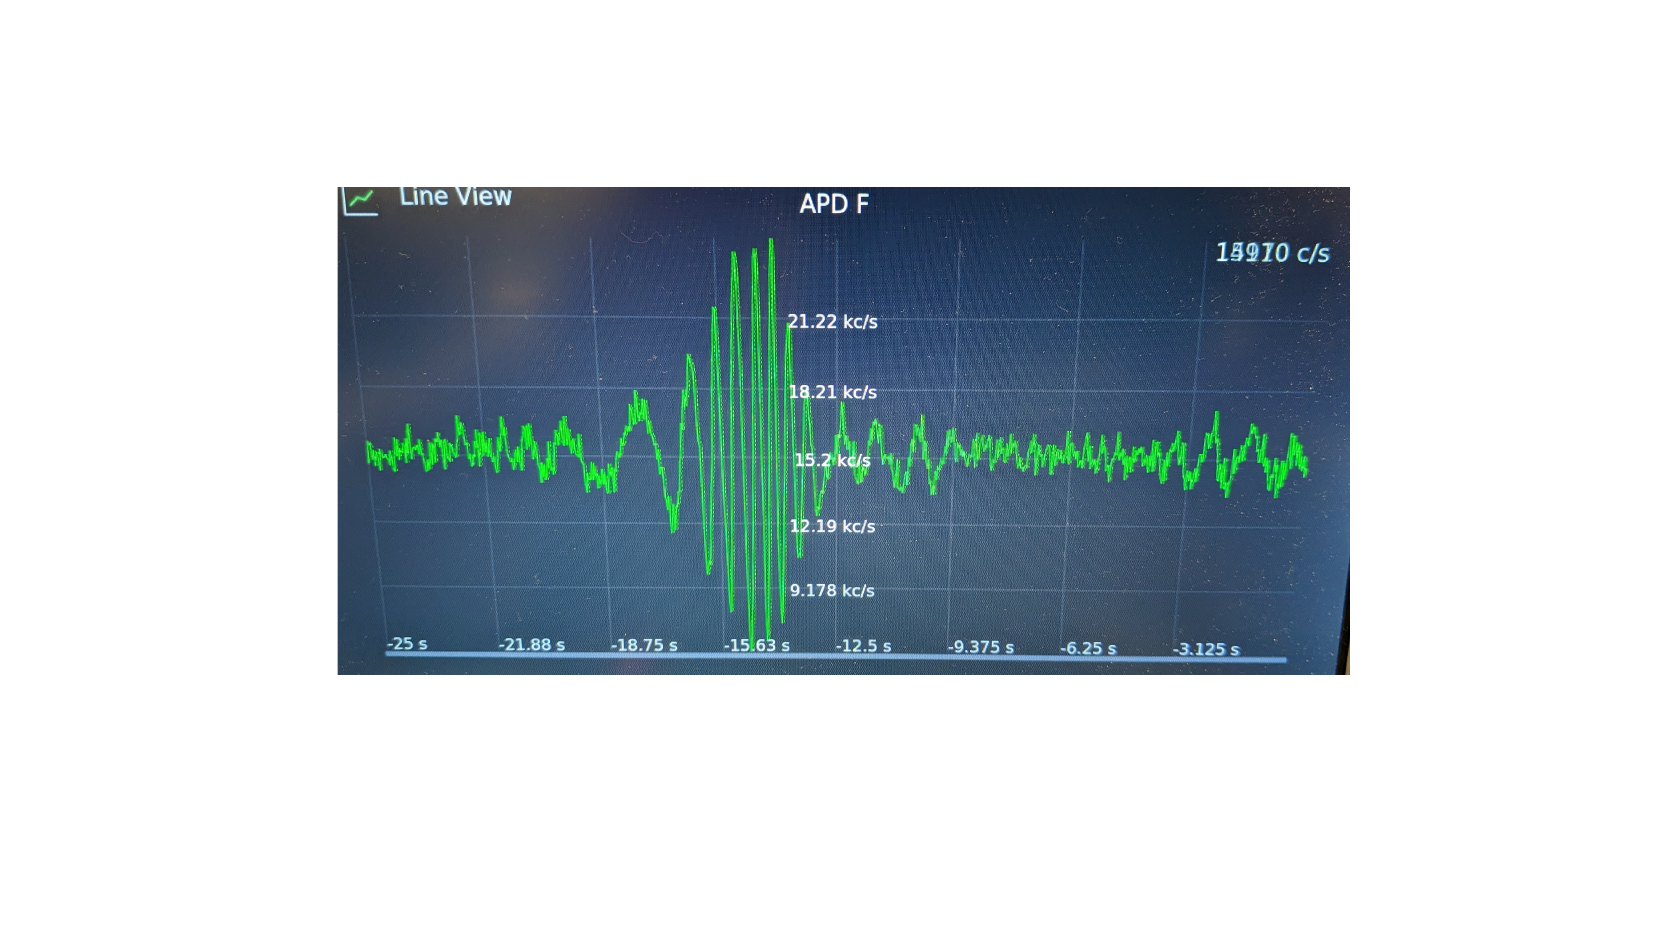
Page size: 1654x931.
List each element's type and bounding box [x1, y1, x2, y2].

picture [337, 187, 1350, 675]
